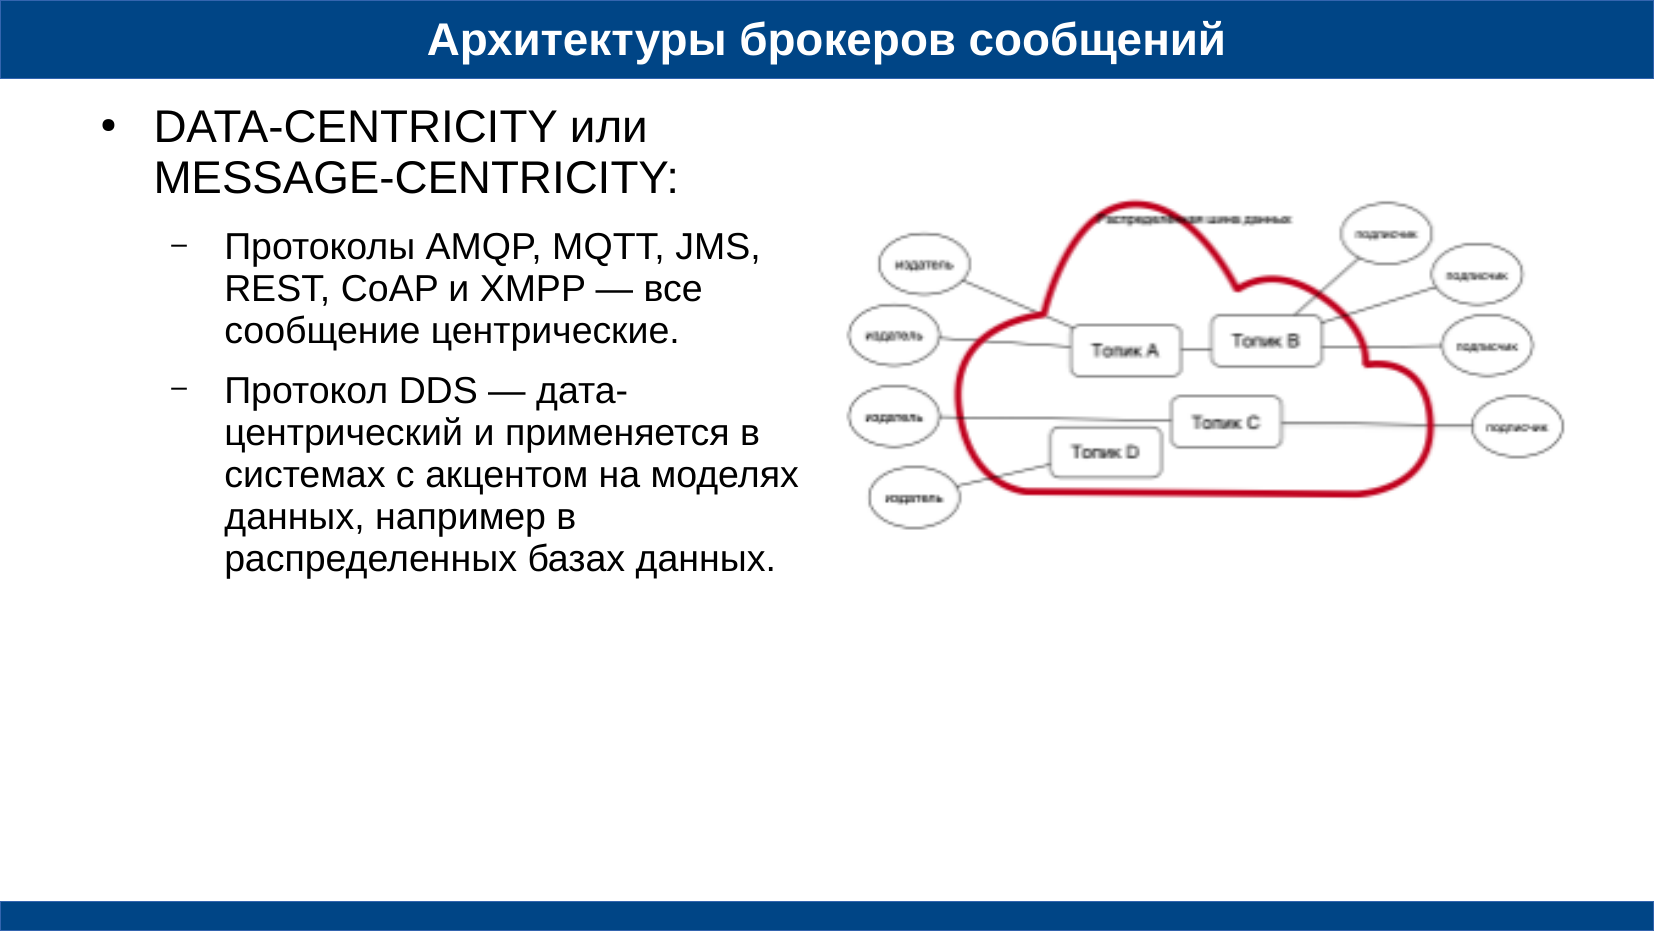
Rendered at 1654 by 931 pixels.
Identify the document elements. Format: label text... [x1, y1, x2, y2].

list DATA-CENTRICITY или MESSAGE-CENTRICITY: Протоколы AMQP, MQTT, JMS, REST, CoAP и XMPP — все сообщение центрические. Протокол DDS — дата-центрический и применяется в системах с акцентом на моделях данных, например в распределенных базах данных. [82, 101, 809, 641]
picture [845, 190, 1572, 552]
title Архитектуры брокеров сообщений [0, 0, 1654, 79]
